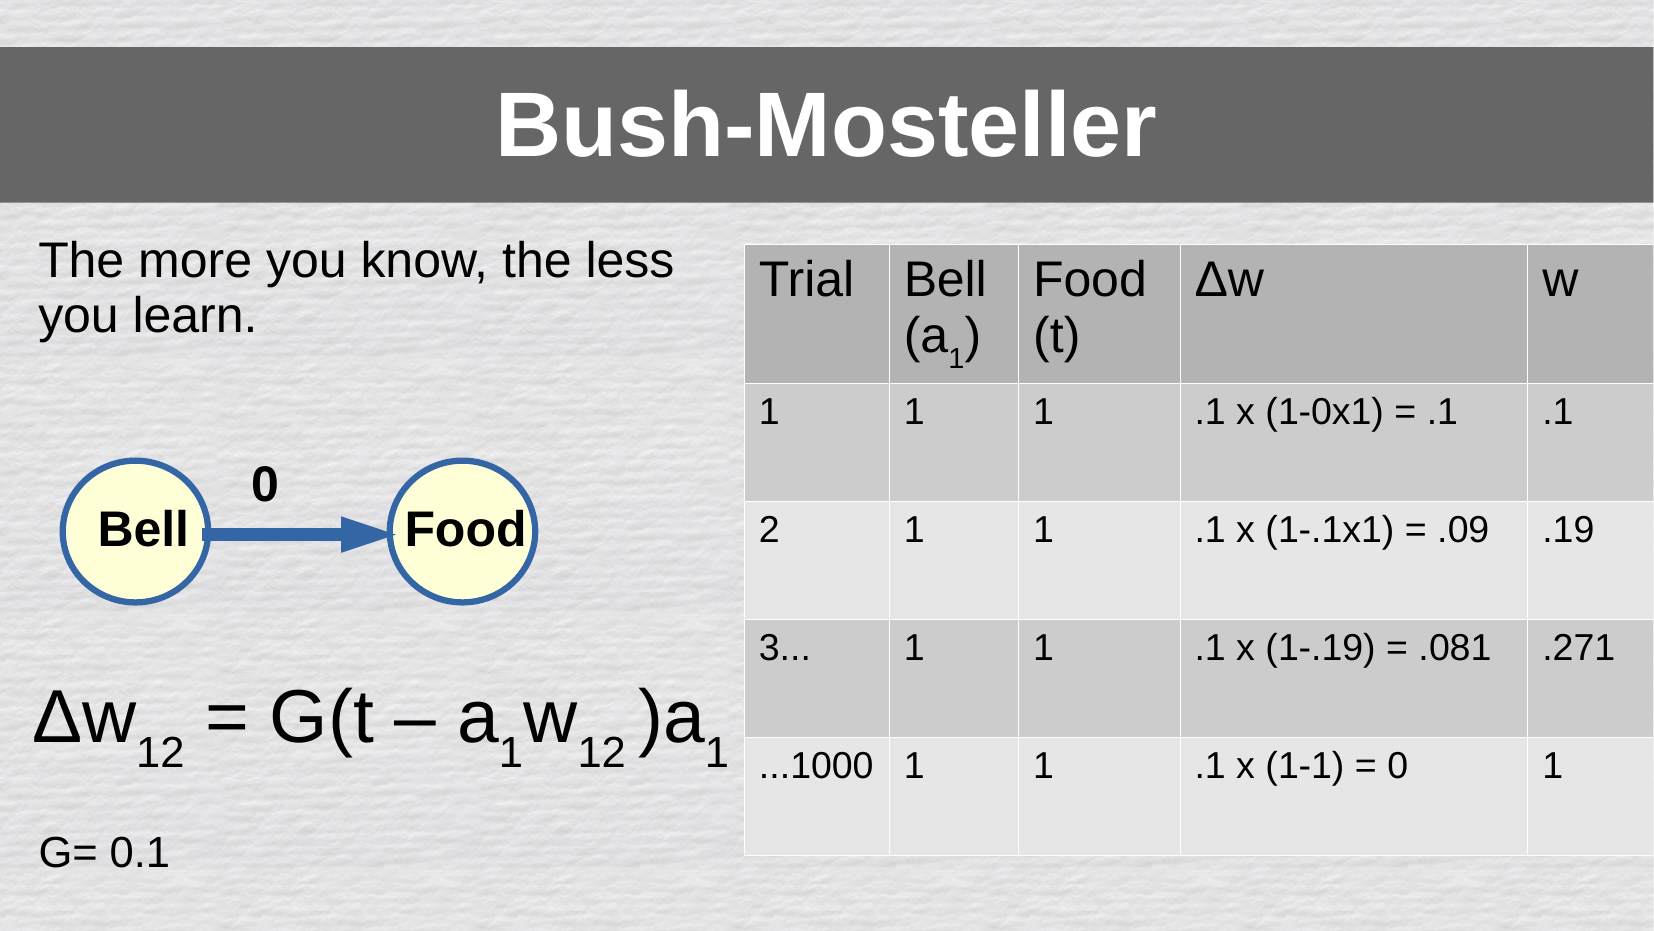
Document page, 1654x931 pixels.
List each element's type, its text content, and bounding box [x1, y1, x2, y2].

table_cell .1 x (1-.19) = .081 [1181, 620, 1527, 737]
table_cell .1 x (1-1) = 0 [1181, 738, 1527, 855]
table_cell .1 x (1-0x1) = .1 [1181, 384, 1527, 501]
table_cell 1 [890, 738, 1018, 855]
table_cell 1 [1019, 502, 1180, 619]
text_box [62, 460, 200, 603]
table_cell 1 [1019, 620, 1180, 737]
text_box 0 [236, 448, 319, 520]
picture [0, 203, 1654, 931]
text_box Food [389, 493, 556, 577]
picture [0, 0, 1654, 47]
table_header Δw [1181, 245, 1527, 383]
text_box G= 0.1 [11, 767, 308, 920]
table_header Food (t) [1019, 245, 1180, 383]
text_box Δw12 = G(t – a1w12 )a1 [17, 667, 745, 804]
table_cell 3... [745, 620, 889, 737]
text_box Bell [82, 493, 225, 565]
table_cell 1 [890, 502, 1018, 619]
table_cell .271 [1528, 620, 1653, 737]
table_cell 1 [1019, 738, 1180, 855]
table_cell 1 [1528, 738, 1653, 855]
table_header Bell (a1) [890, 245, 1018, 383]
table_cell 1 [890, 620, 1018, 737]
text_box [401, 460, 524, 493]
table_cell 1 [745, 384, 889, 501]
title Bush-Mosteller [0, 47, 1654, 203]
table_cell 1 [1019, 384, 1180, 501]
text_box The more you know, the less you learn. [23, 224, 697, 367]
table_cell 2 [745, 502, 889, 619]
table_cell ...1000 [745, 738, 889, 855]
table_cell .1 x (1-.1x1) = .09 [1181, 502, 1527, 619]
table_cell 1 [890, 384, 1018, 501]
table_header Trial [745, 245, 889, 383]
text_box [401, 577, 530, 631]
table_cell .1 [1528, 384, 1653, 501]
table_header w [1528, 245, 1653, 383]
table_cell .19 [1528, 502, 1653, 619]
